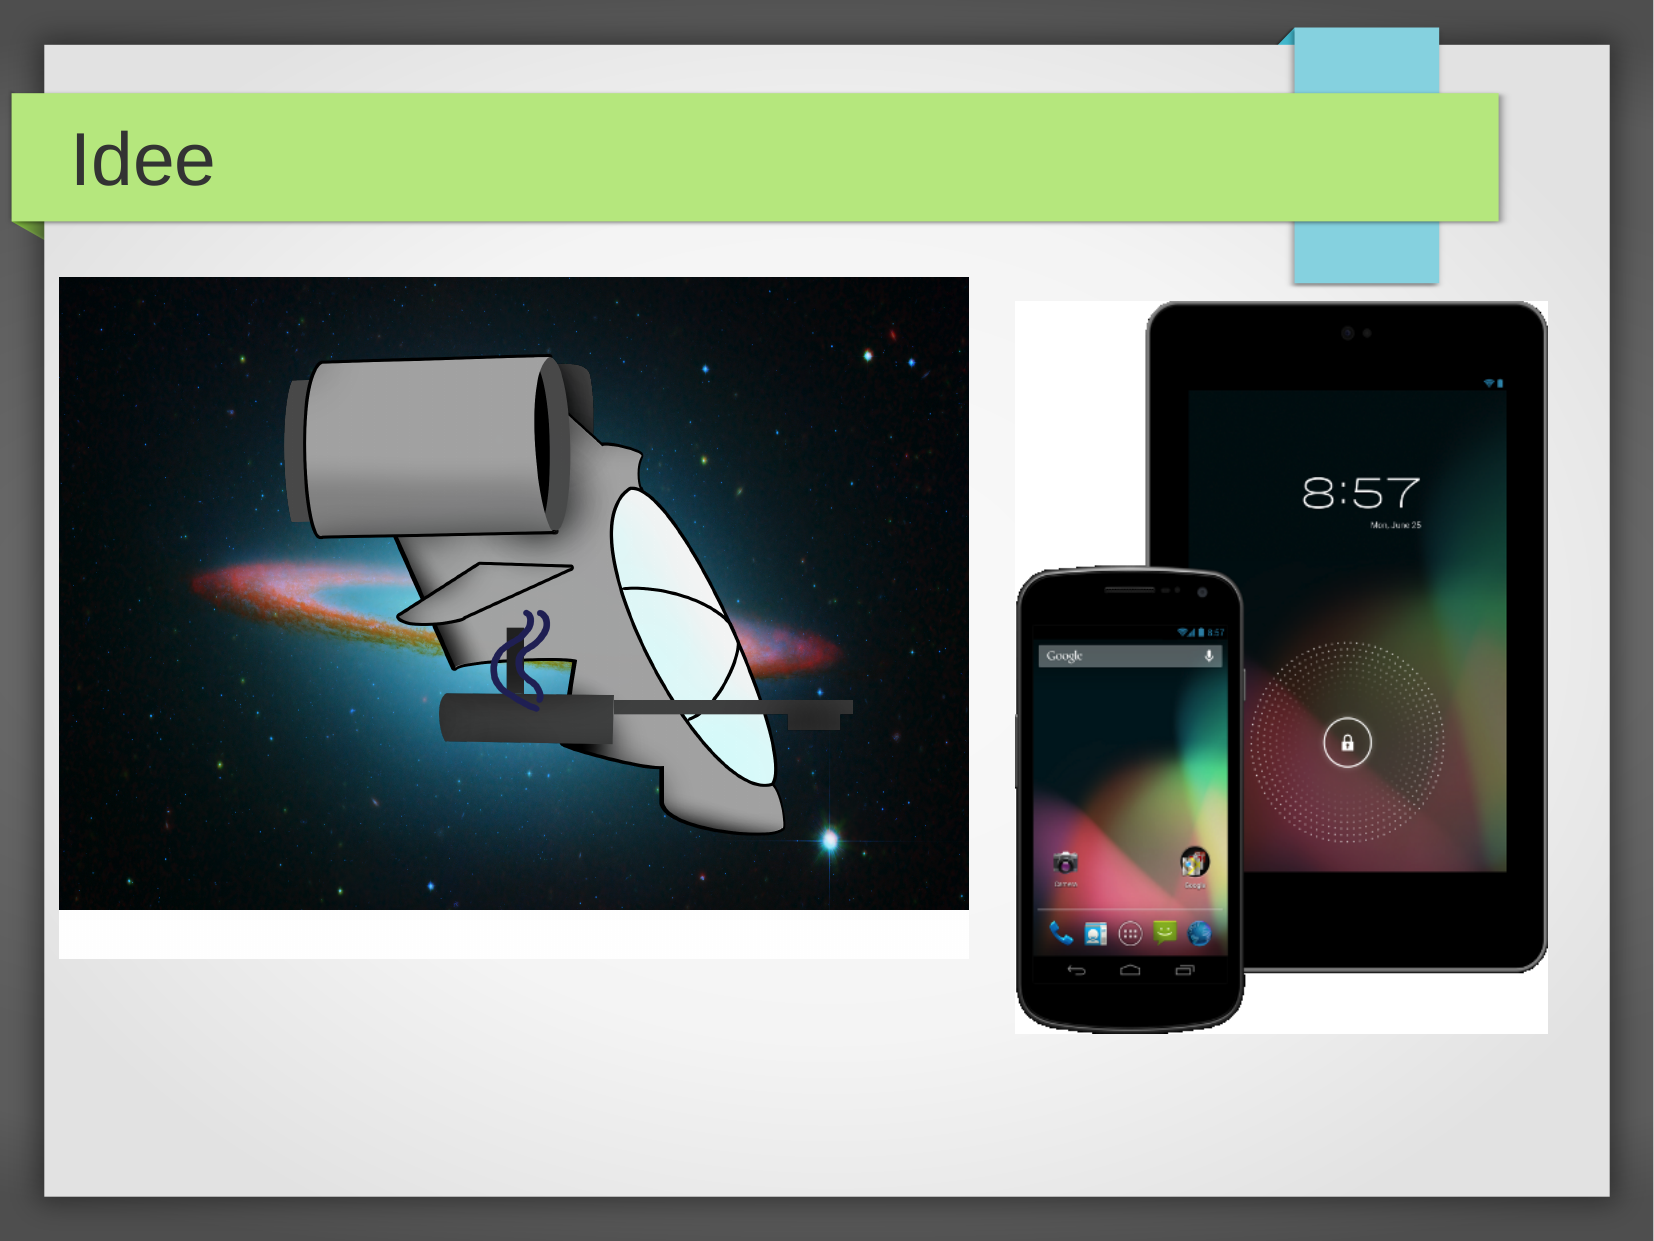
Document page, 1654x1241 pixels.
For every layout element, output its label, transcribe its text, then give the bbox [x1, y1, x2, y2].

title Idee [70, 106, 1229, 213]
picture [0, 0, 1654, 1241]
